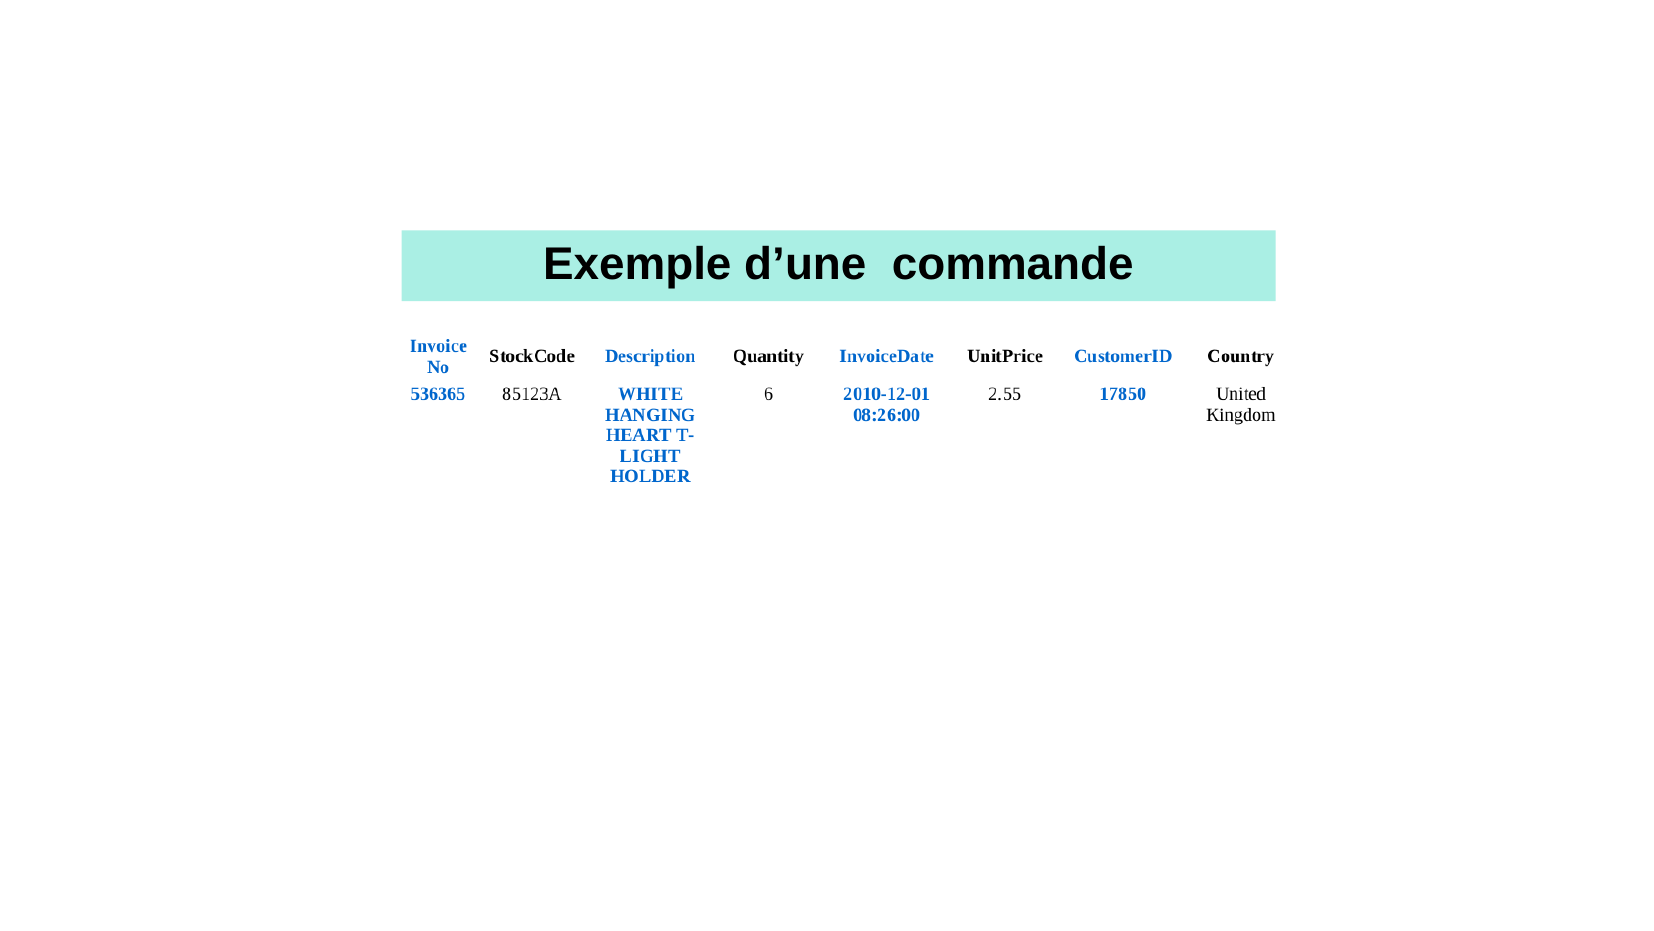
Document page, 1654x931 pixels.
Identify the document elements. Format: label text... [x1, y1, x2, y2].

text_box Exemple d’une commande [401, 230, 1276, 302]
picture [401, 332, 1288, 491]
